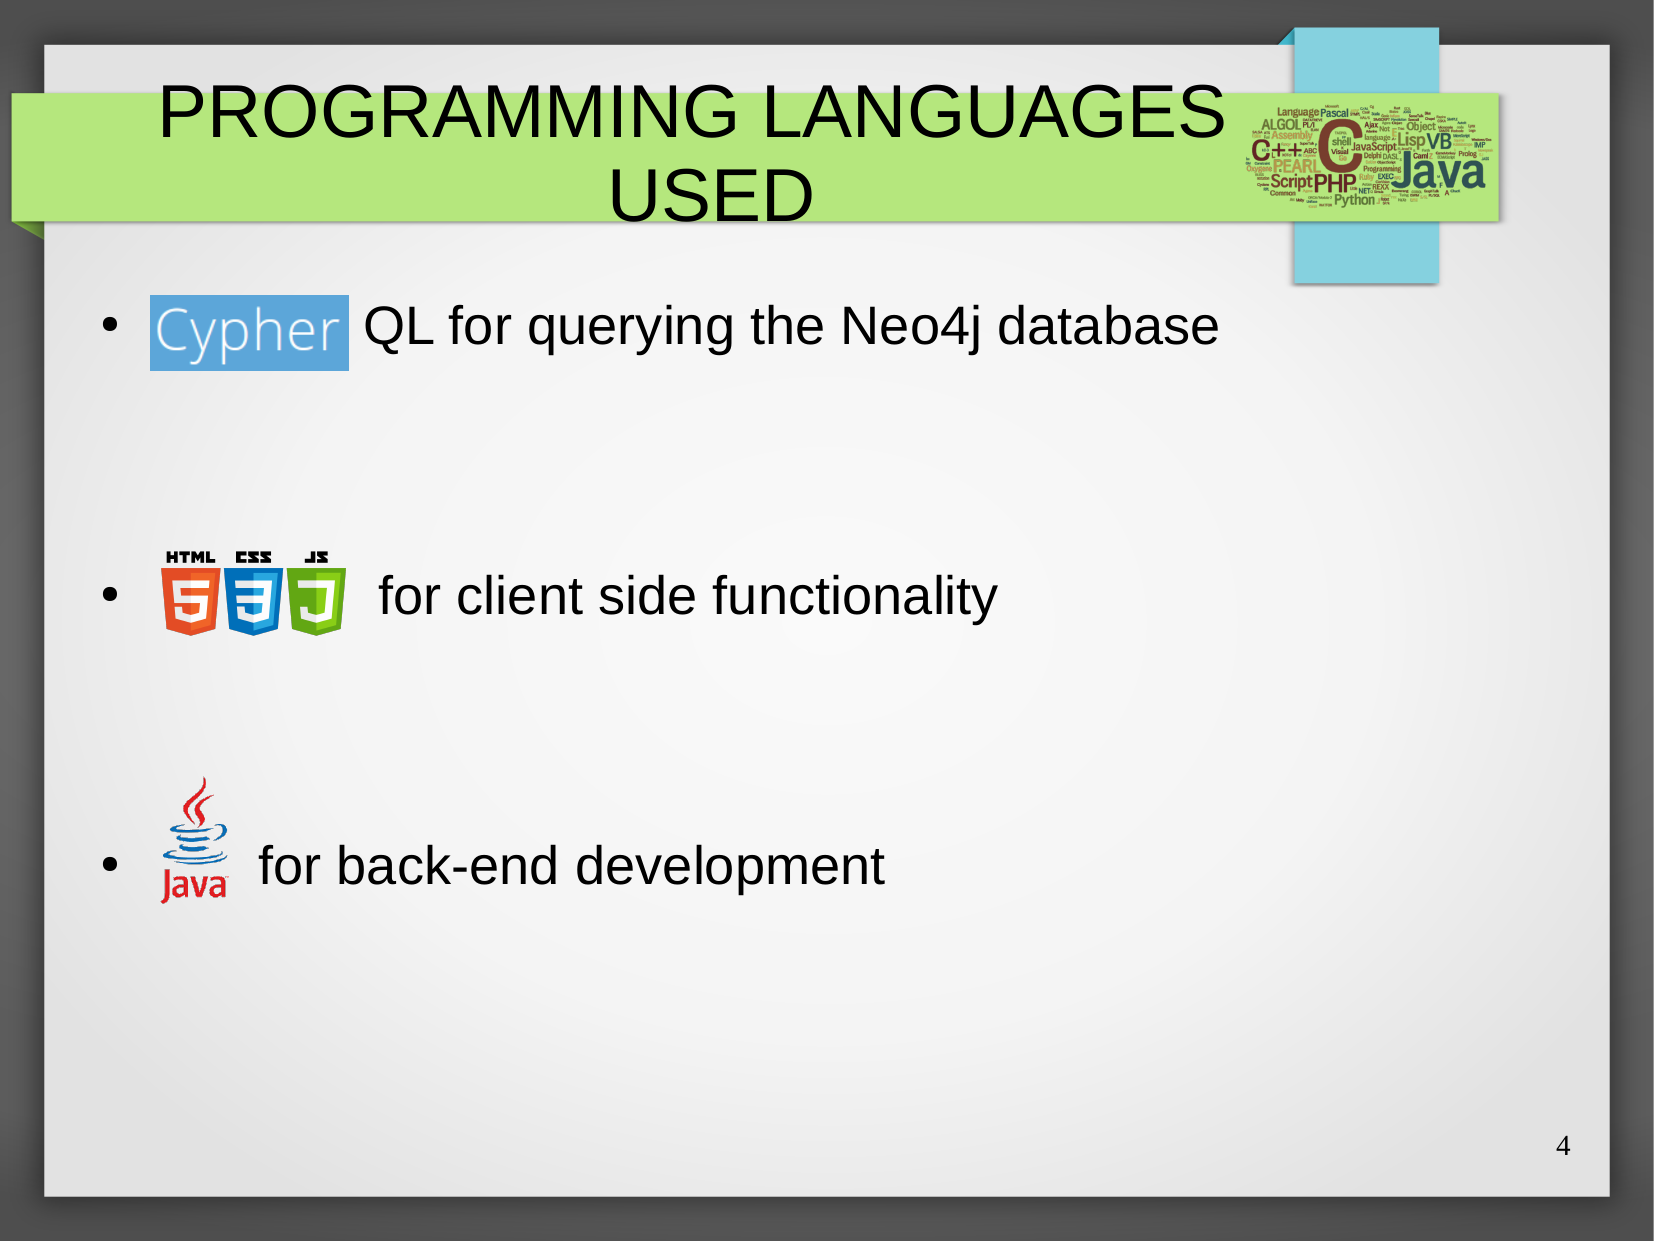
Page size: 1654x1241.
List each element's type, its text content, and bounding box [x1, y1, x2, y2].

list QL for querying the Neo4j database for client side functionality for back-end development [82, 295, 1571, 1015]
picture [0, 0, 1654, 1241]
title PROGRAMMING LANGUAGES USED [82, 69, 1264, 238]
